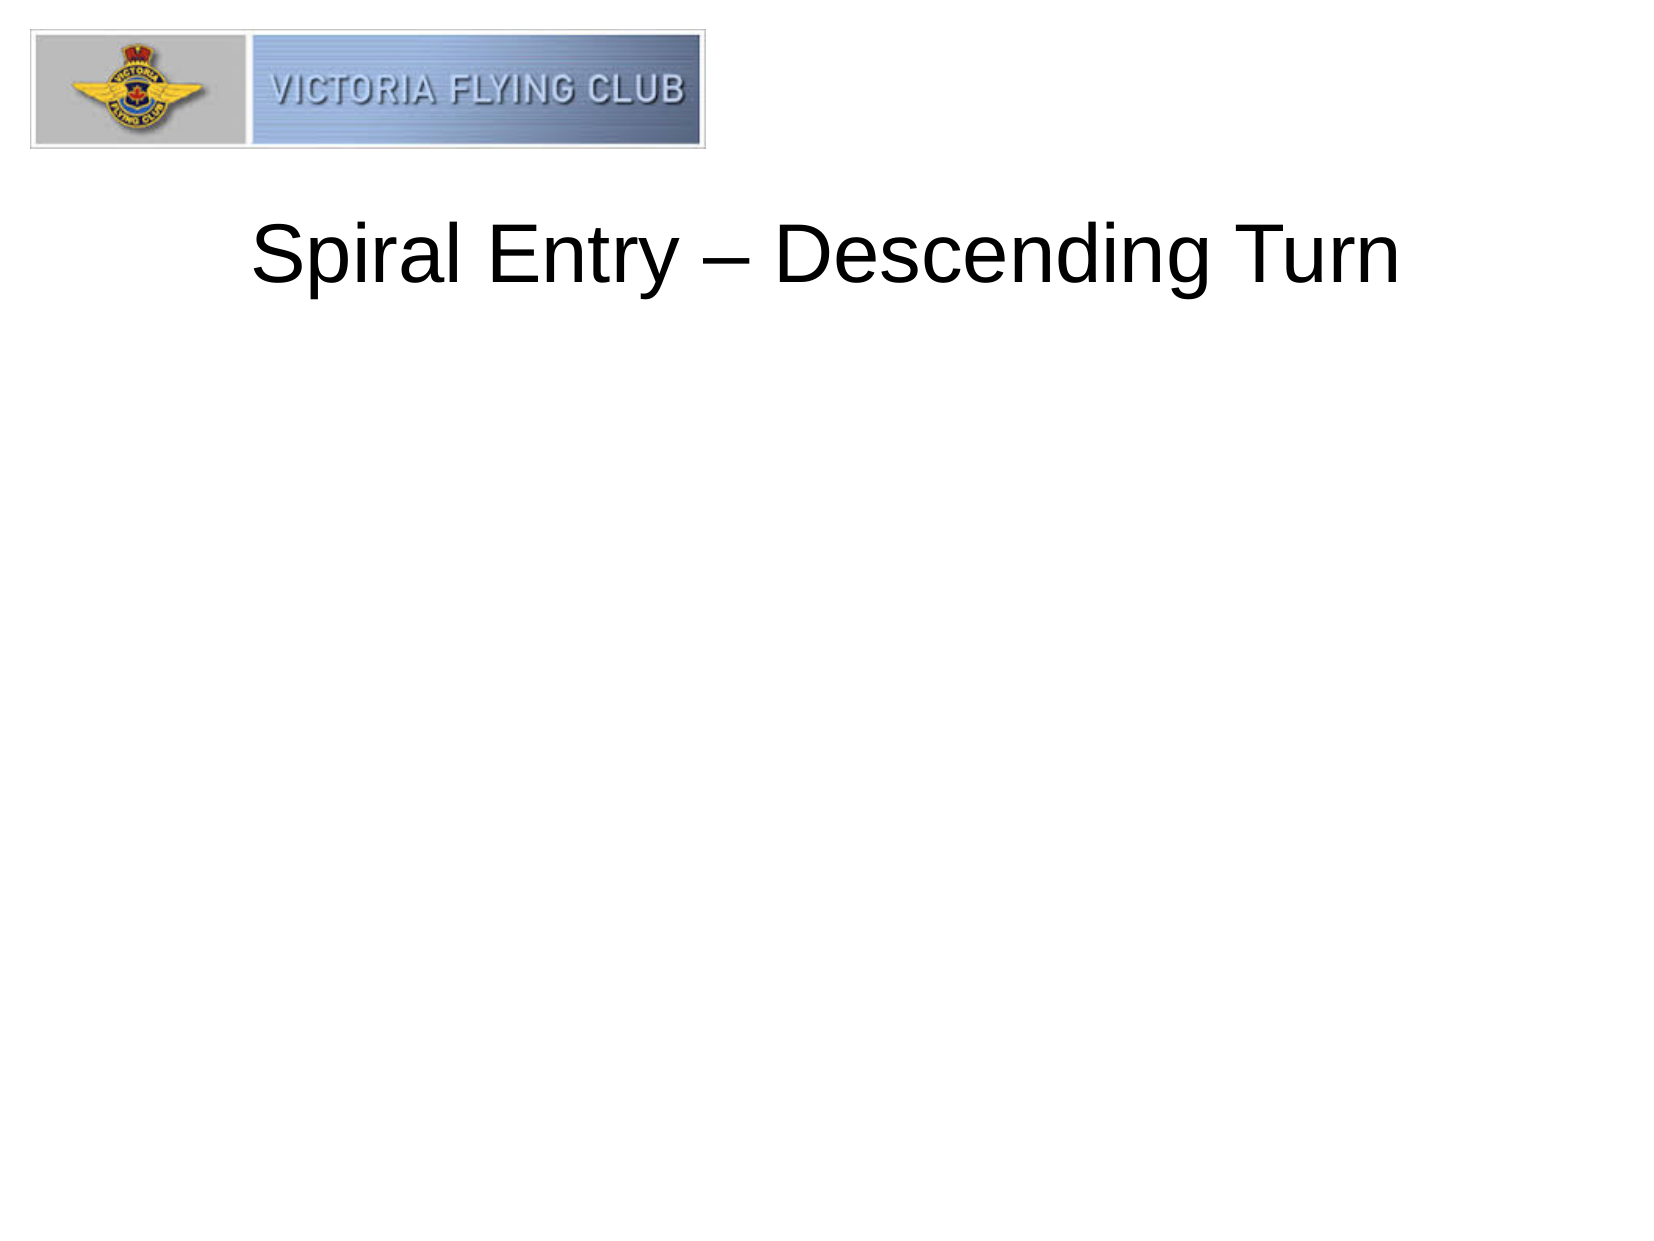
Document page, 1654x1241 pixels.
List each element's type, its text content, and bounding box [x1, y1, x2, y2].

title Spiral Entry – Descending Turn [82, 150, 1571, 358]
picture [30, 29, 706, 149]
